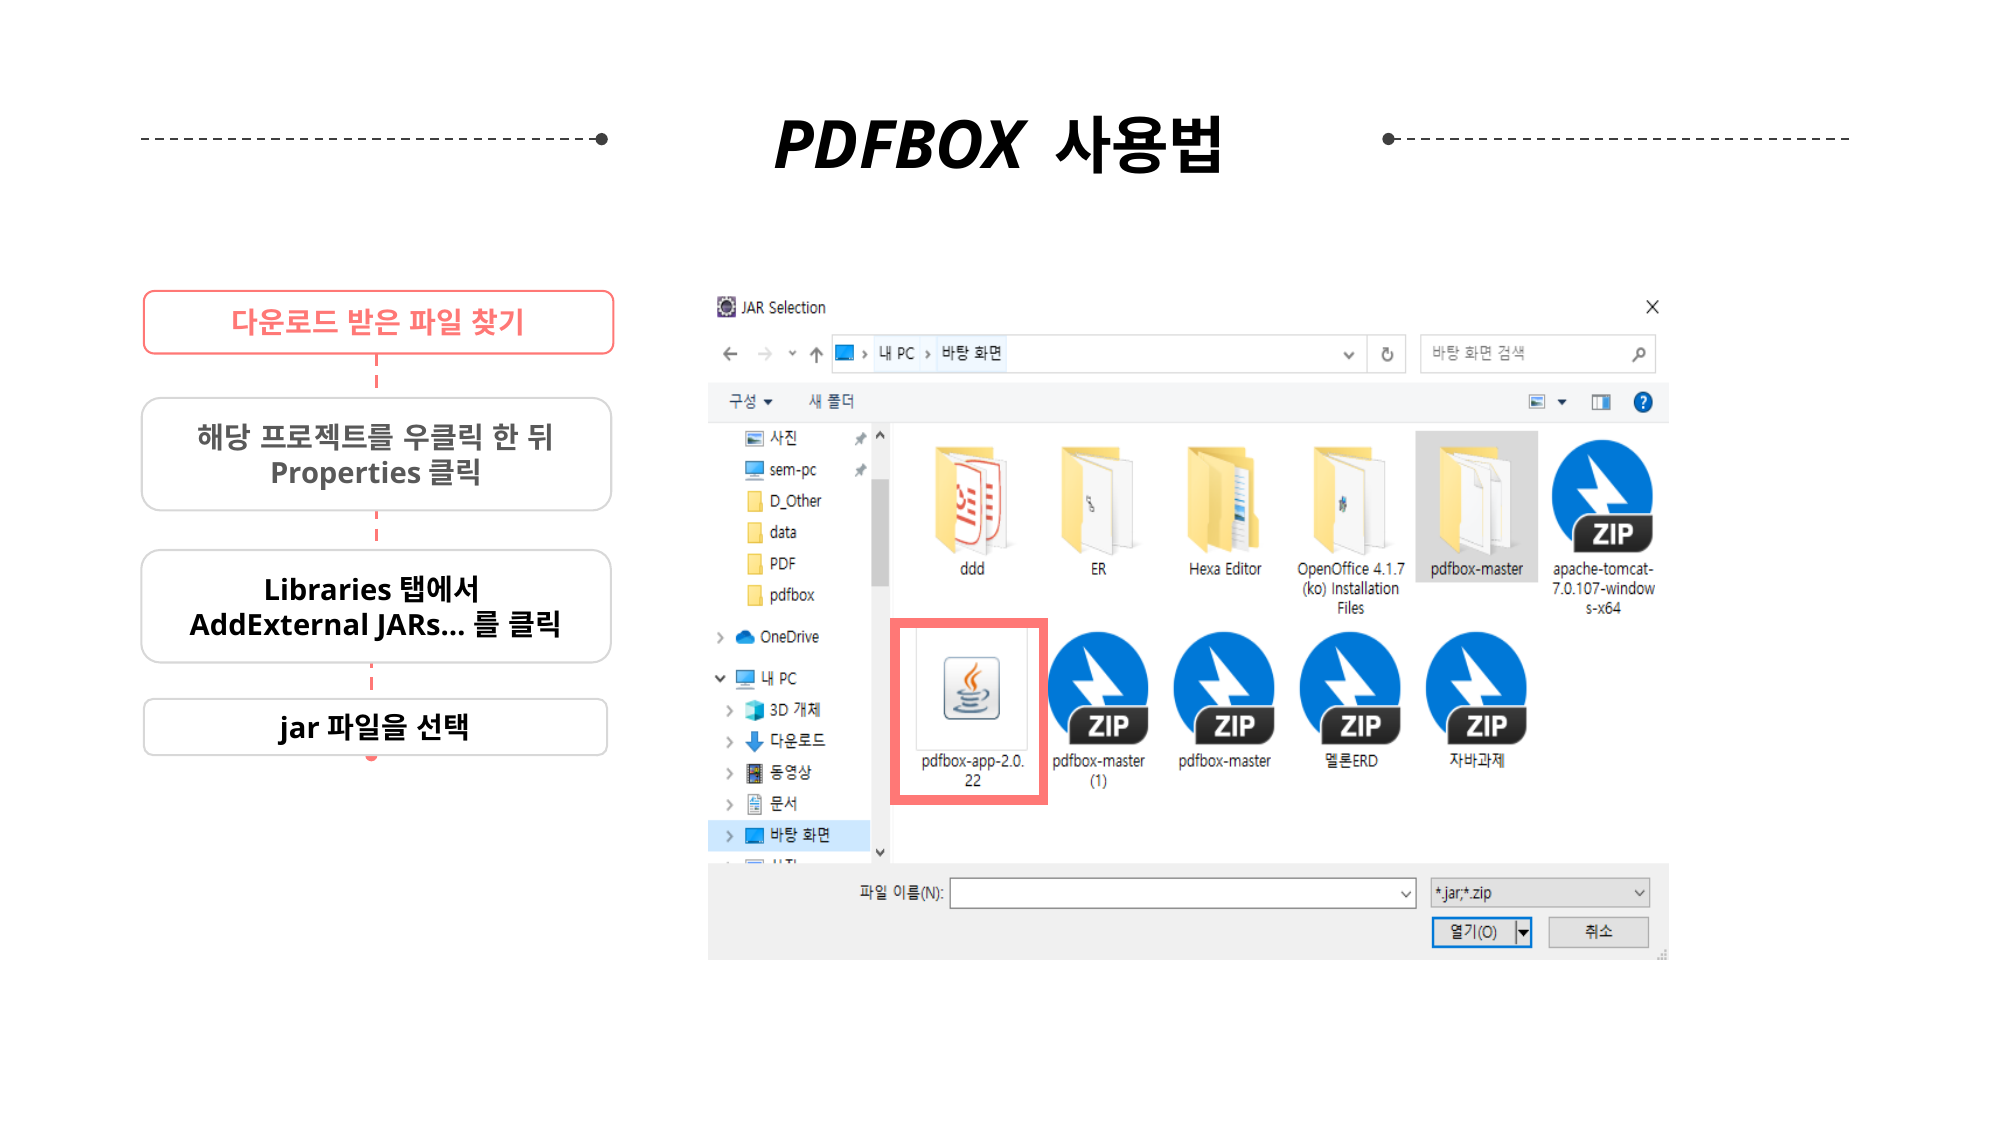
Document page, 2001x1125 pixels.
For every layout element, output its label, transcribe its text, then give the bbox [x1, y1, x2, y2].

text_box 다운로드 받은 파일 찾기 [143, 290, 614, 354]
text_box Libraries 탭에서 AddExternal JARs… 를 클릭 [141, 549, 611, 663]
text_box 해당 프로젝트를 우클릭 한 뒤 Properties 클릭 [141, 397, 612, 511]
text_box jar 파일을 선택 [143, 698, 608, 756]
text_box PDFBOX 사용법 [613, 54, 1387, 176]
picture [708, 290, 1669, 960]
